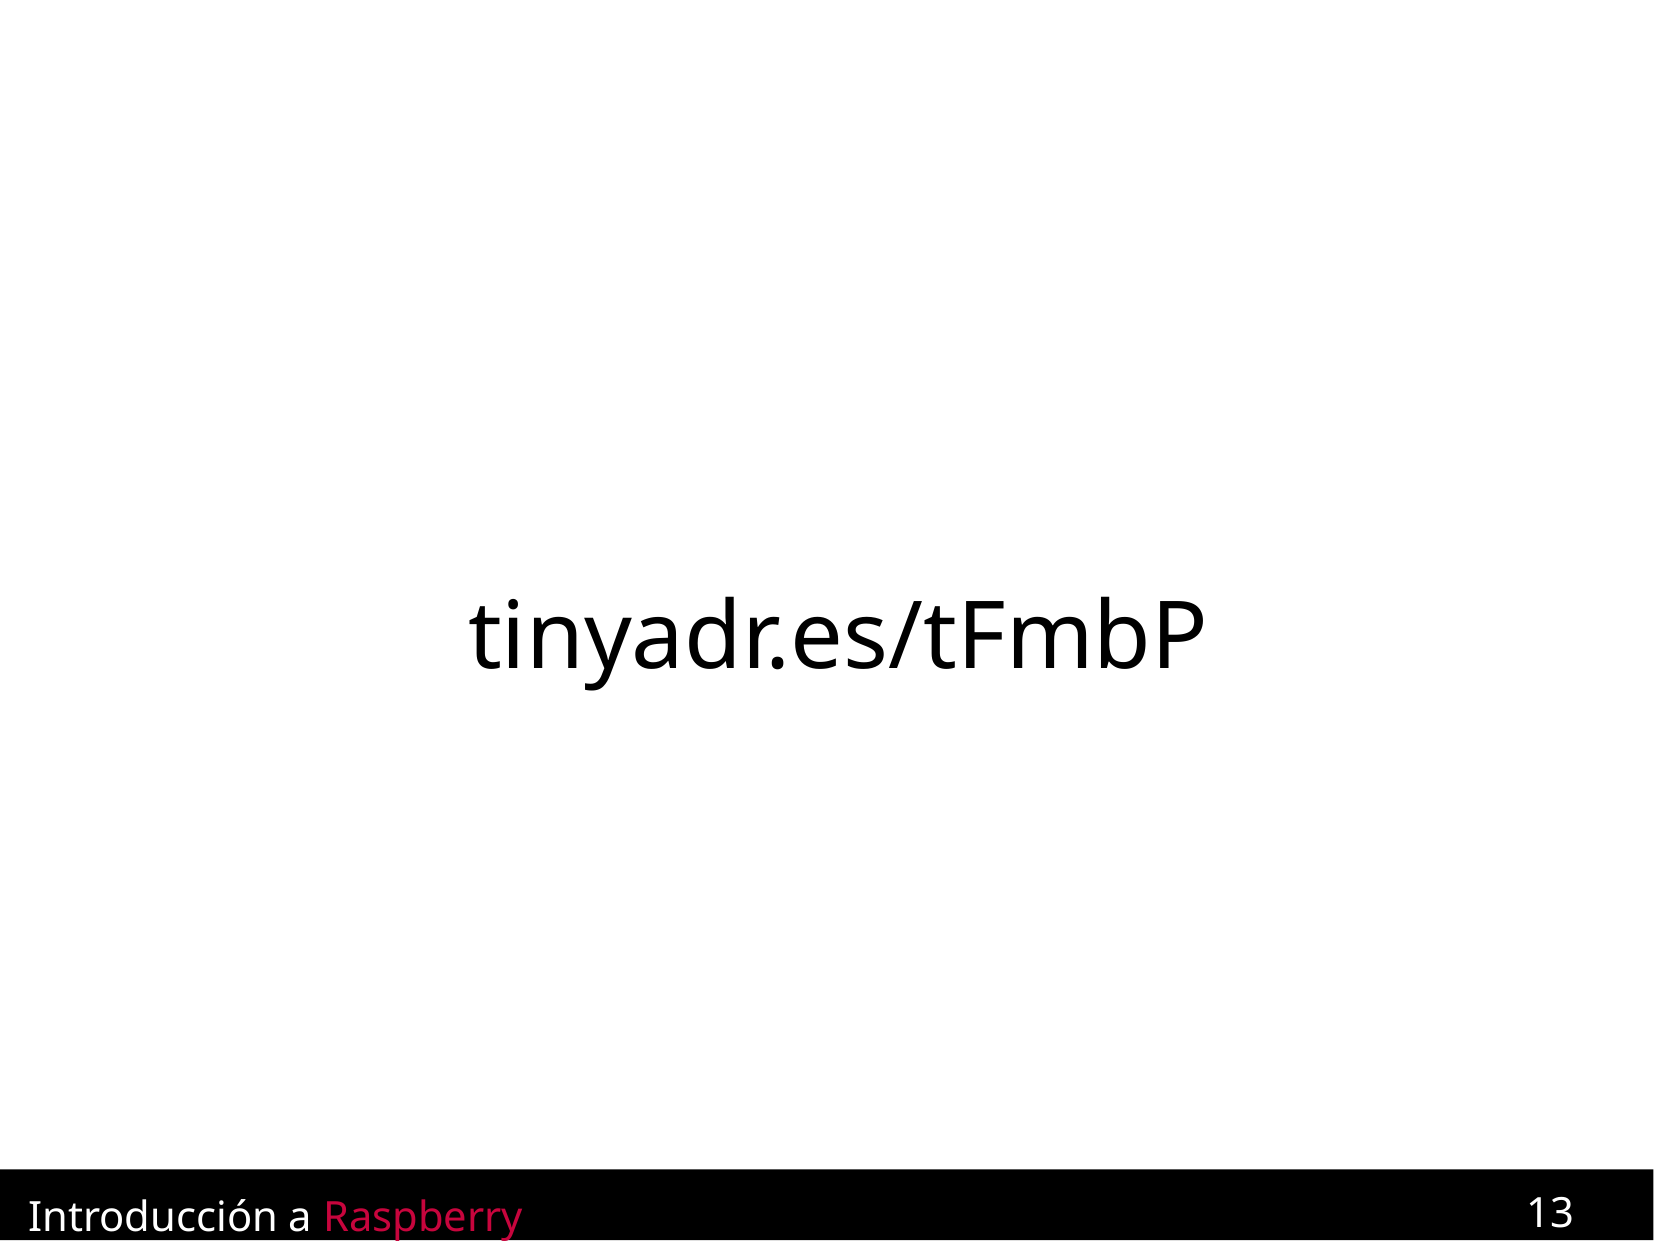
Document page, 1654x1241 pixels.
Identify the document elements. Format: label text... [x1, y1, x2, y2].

text_box Introducción a Raspberry Pi [13, 1179, 556, 1241]
text_box tinyadr.es/tFmbP [453, 561, 1201, 679]
text_box <number> [1521, 1175, 1654, 1241]
text_box [0, 1169, 1654, 1241]
